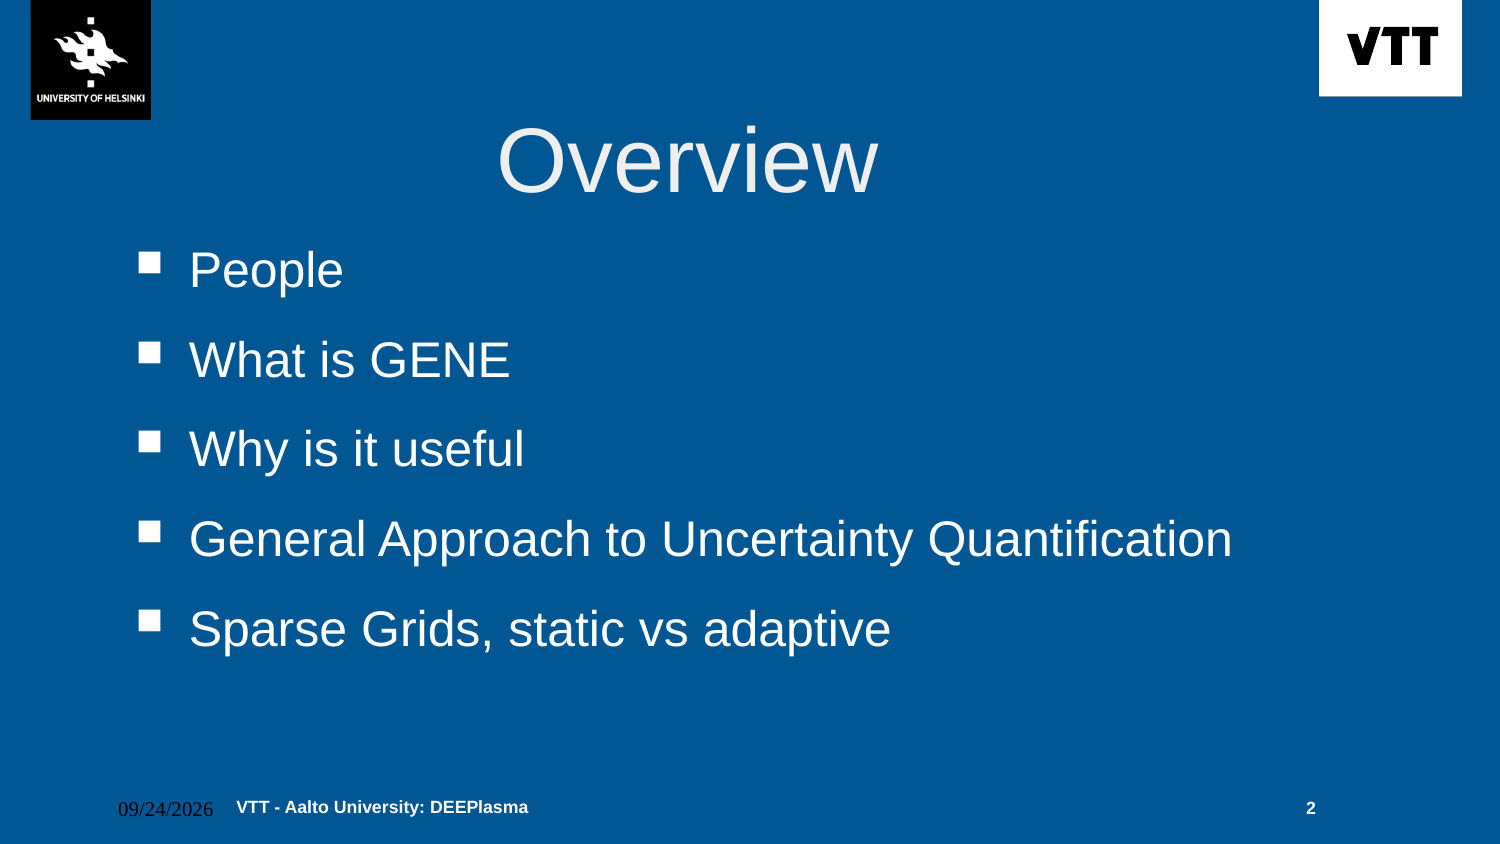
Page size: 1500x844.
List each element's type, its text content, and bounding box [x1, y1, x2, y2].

list People What is GENE Why is it useful General Approach to Uncertainty Quantification Sparse Grids, static vs adaptive [117, 237, 1258, 738]
picture [30, 0, 151, 120]
title Overview [118, 104, 1258, 208]
